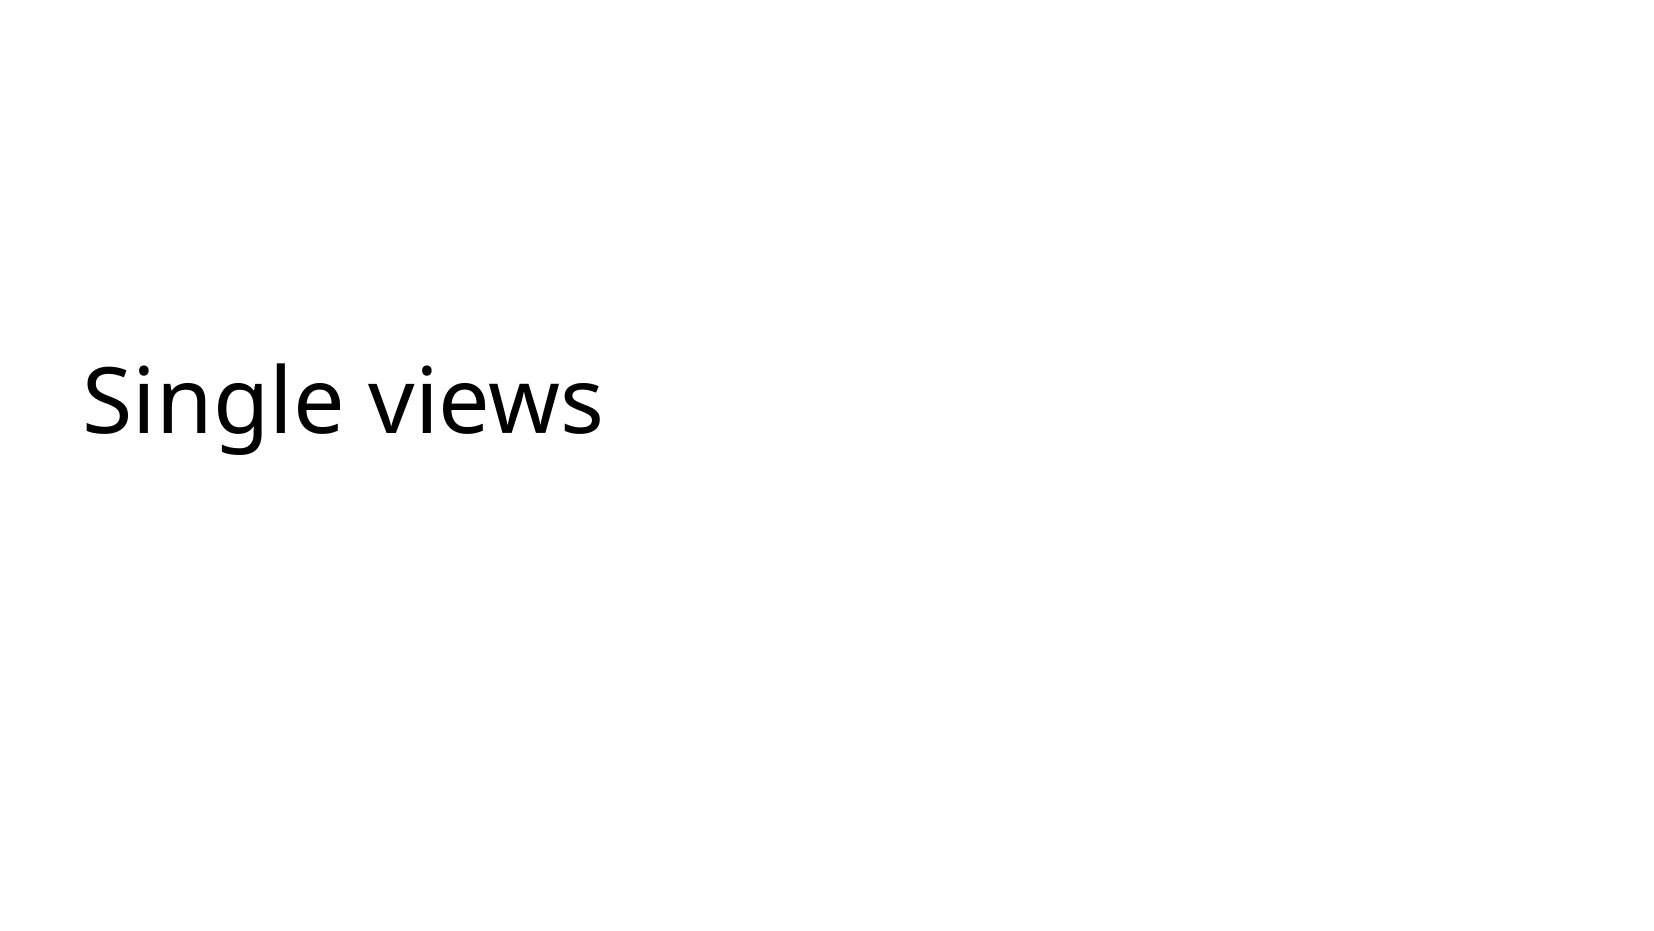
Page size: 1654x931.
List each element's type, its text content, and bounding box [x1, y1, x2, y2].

title Single views [82, 320, 1571, 476]
